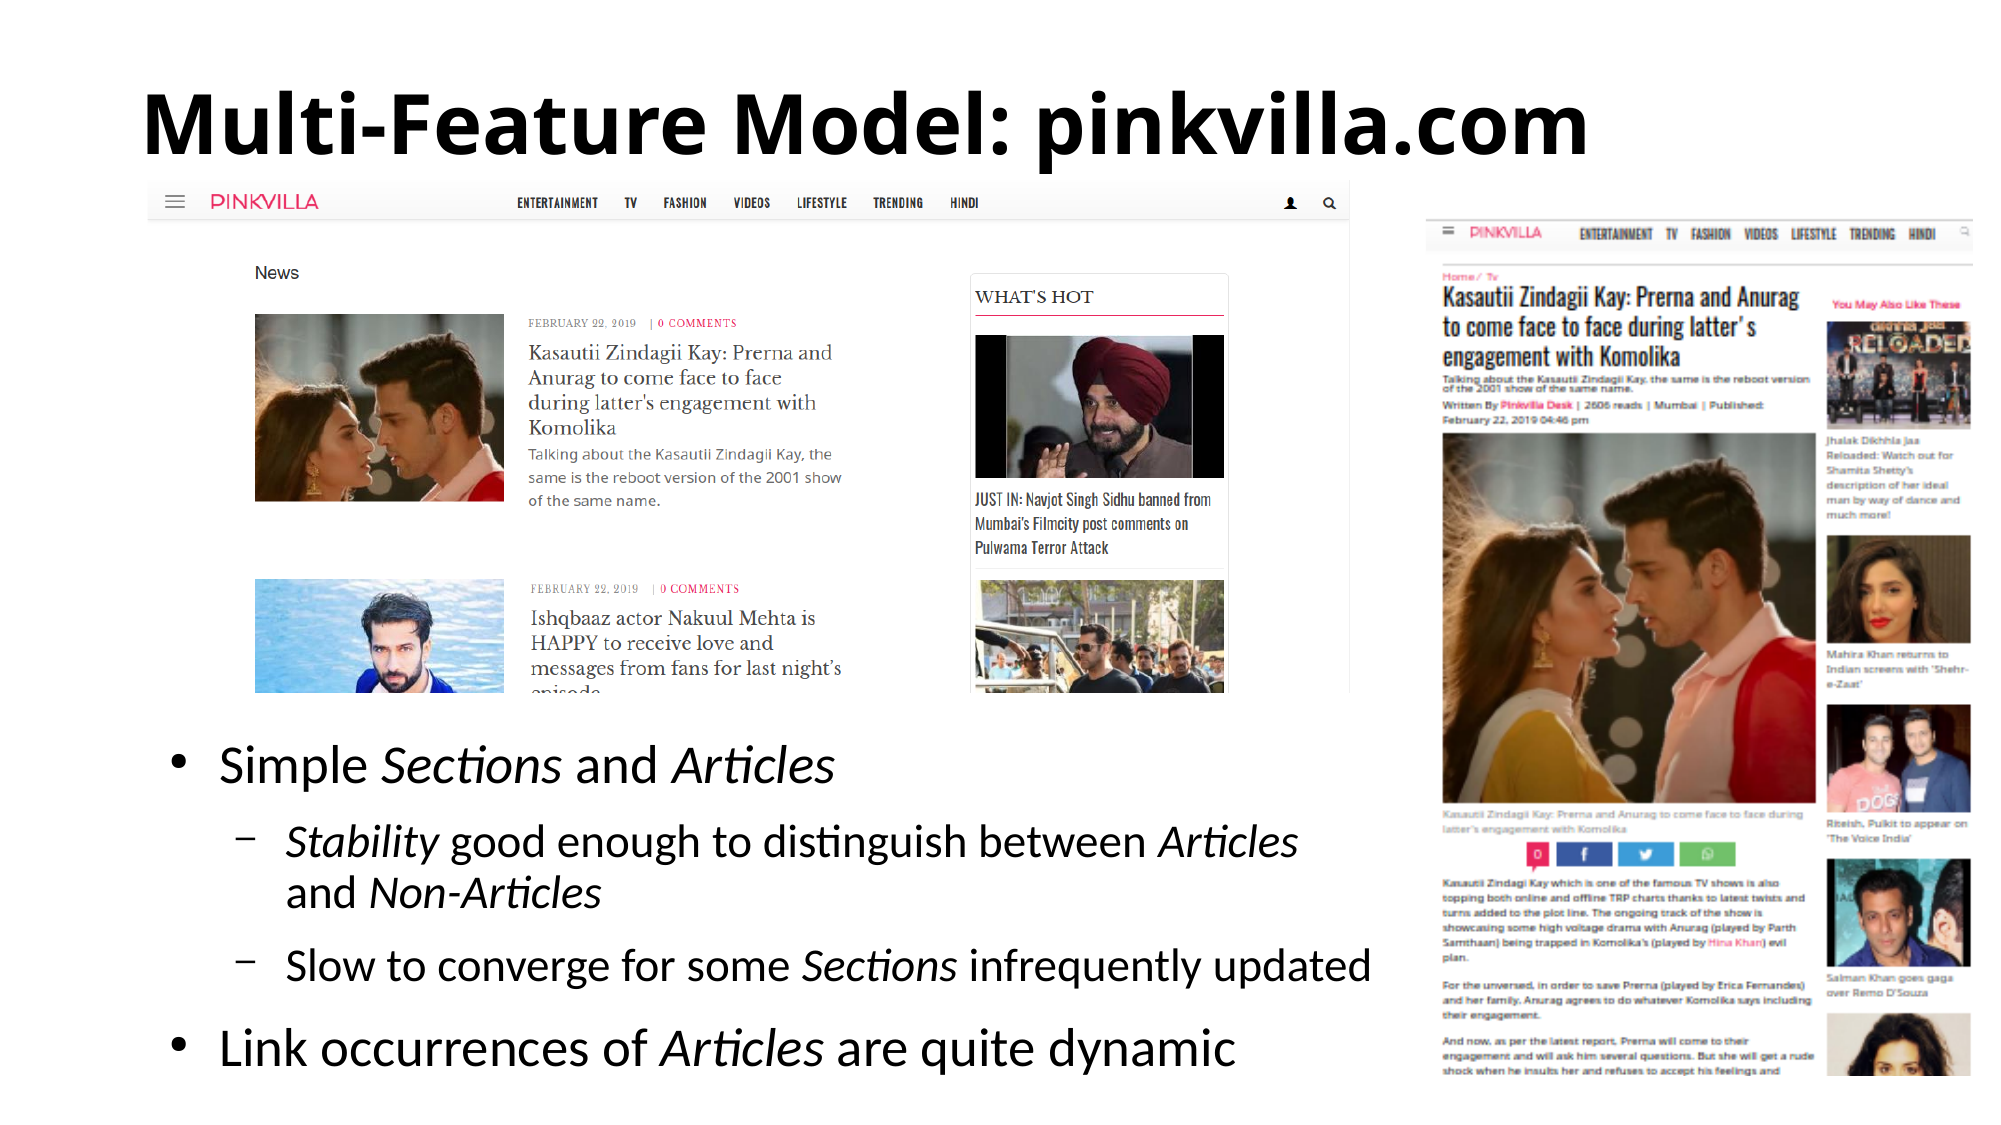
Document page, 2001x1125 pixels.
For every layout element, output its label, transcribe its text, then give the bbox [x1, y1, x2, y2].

picture [1425, 216, 1973, 1076]
title Multi-Feature Model: pinkvilla.com [125, 18, 1851, 236]
list Simple Sections and Articles Stability good enough to distinguish between Articles and Non-Articles Slow to converge for some Sections infrequently updated Link occurrences of Articles are quite dynamic [137, 728, 1396, 1106]
picture [147, 179, 1351, 693]
